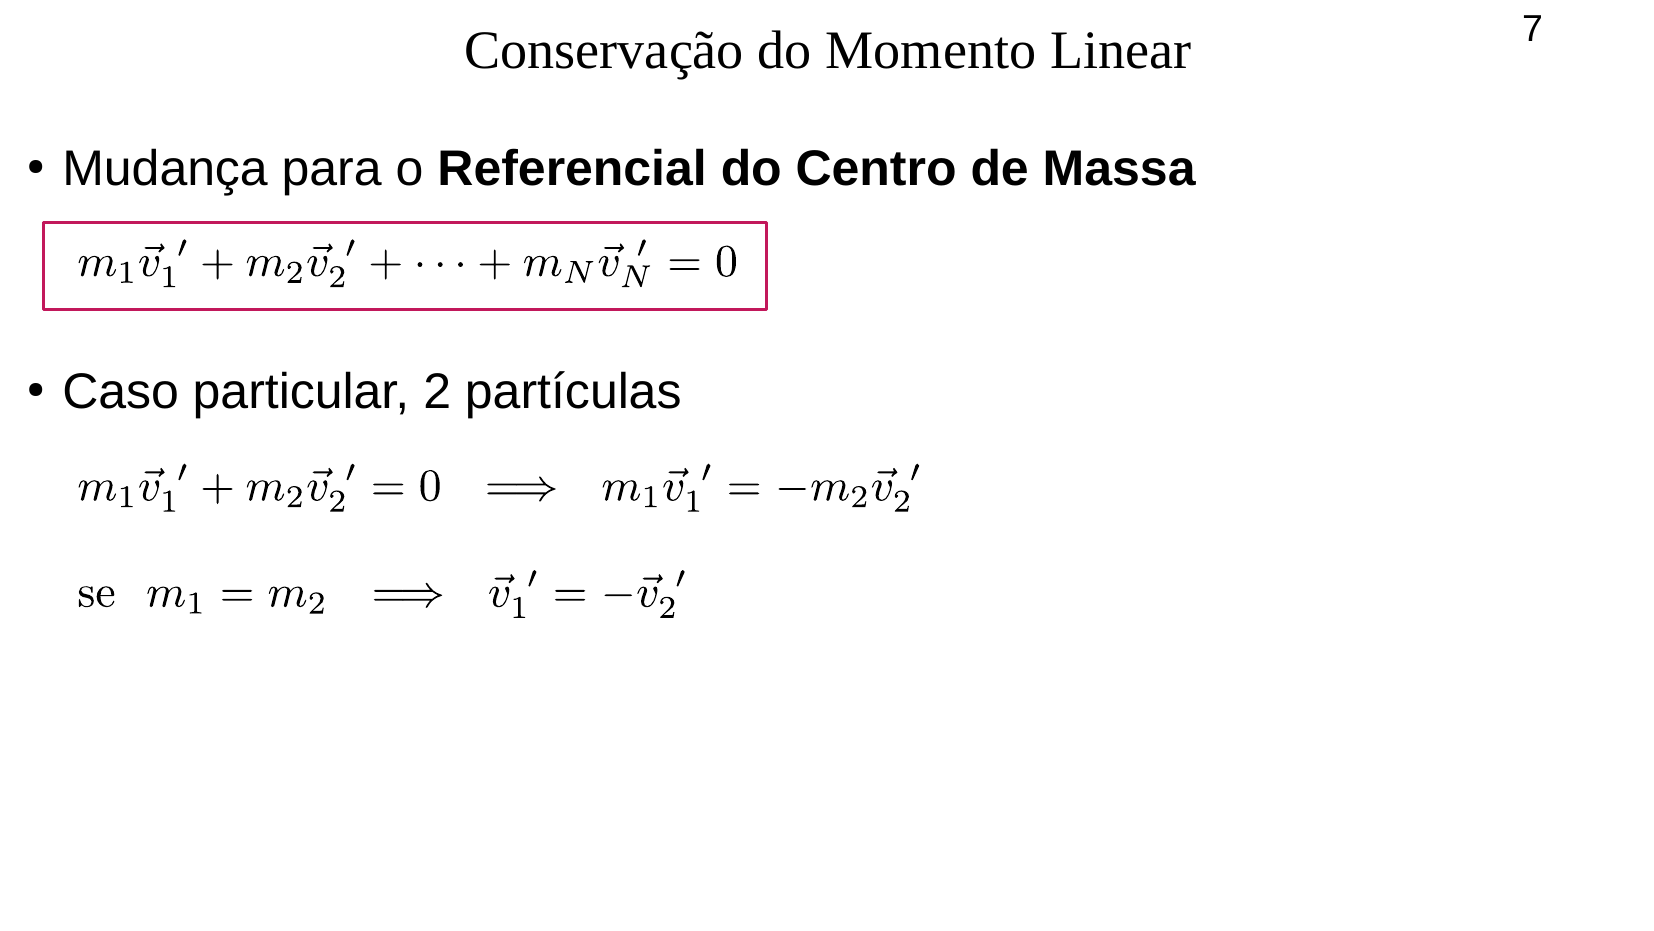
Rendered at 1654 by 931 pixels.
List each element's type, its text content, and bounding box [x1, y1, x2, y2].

text_box Mudança para o Referencial do Centro de Massa Caso particular, 2 partículas [12, 132, 1609, 463]
picture [77, 239, 737, 288]
text_box <number> [1507, 0, 1654, 71]
picture [77, 570, 685, 618]
text_box Conservação do Momento Linear [449, 0, 1208, 88]
picture [77, 463, 920, 512]
